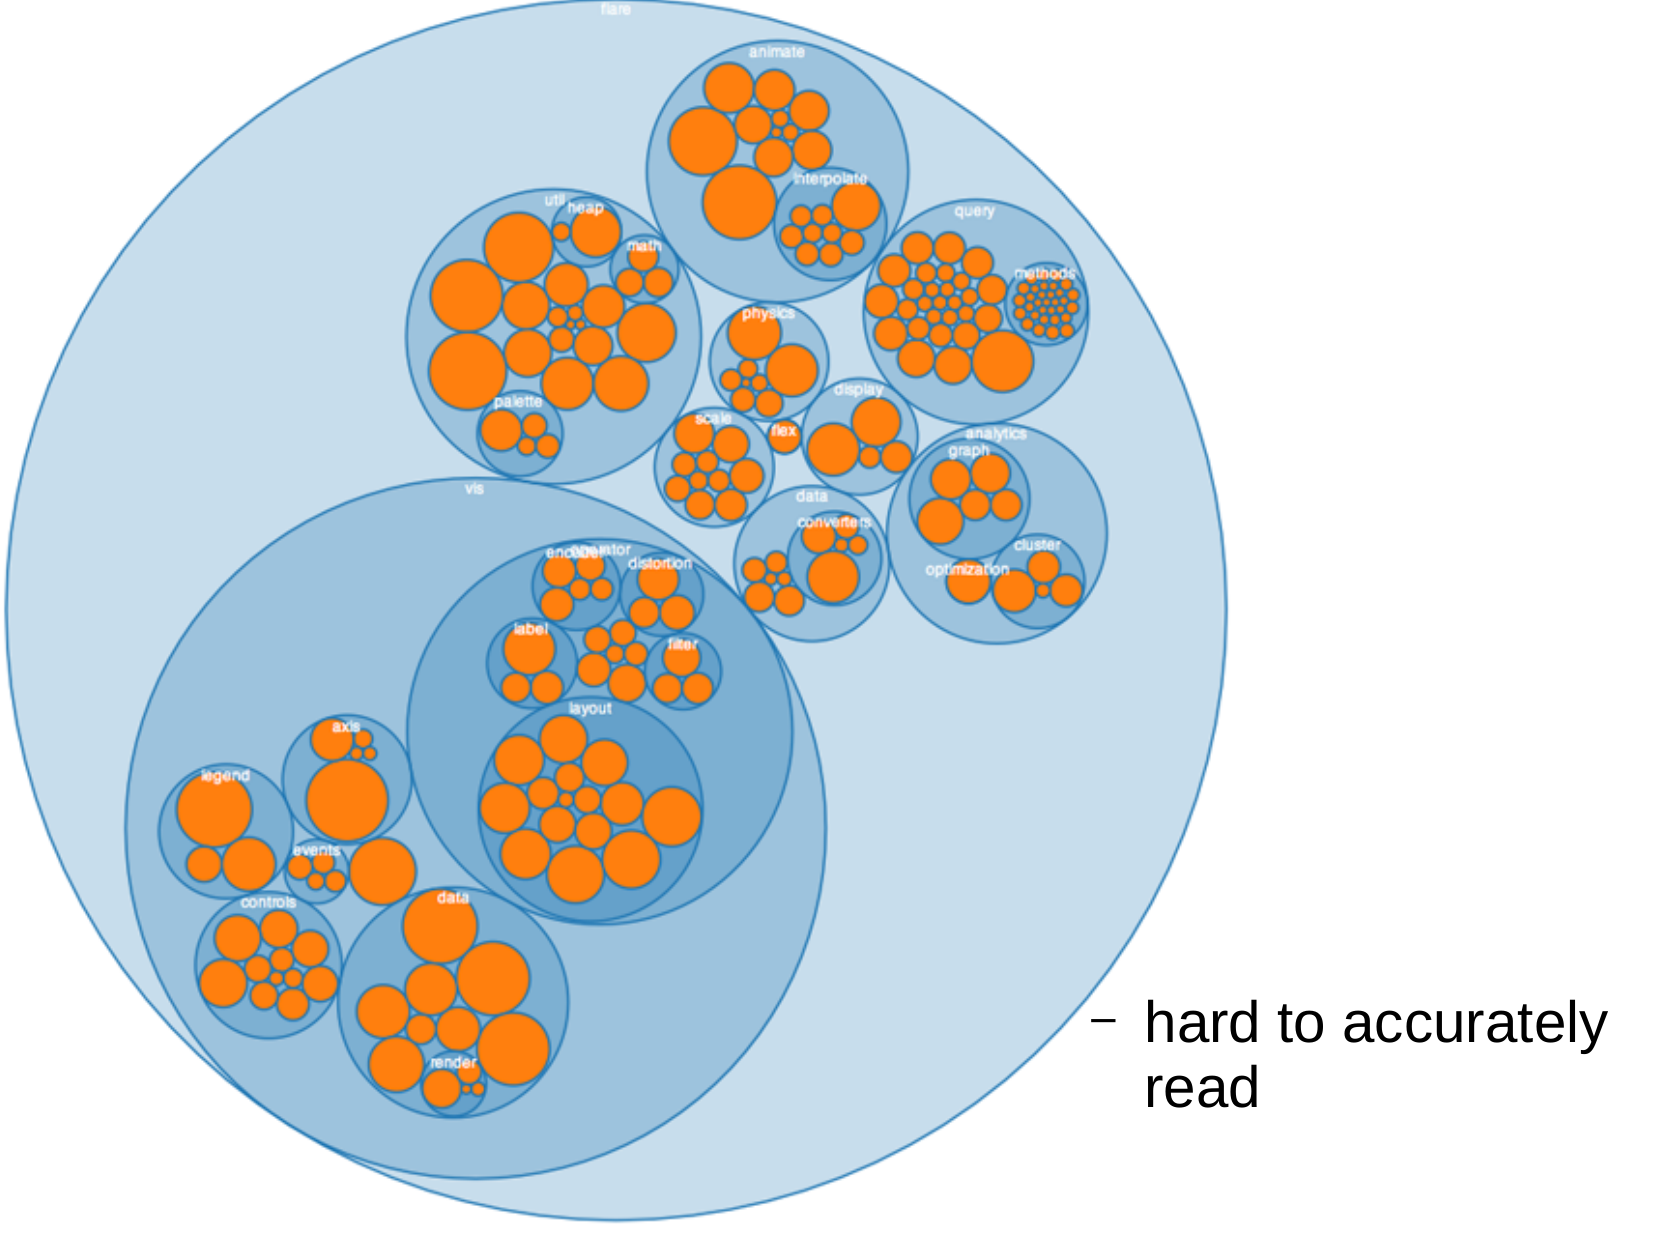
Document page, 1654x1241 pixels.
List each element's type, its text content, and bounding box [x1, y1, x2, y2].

picture [0, 0, 1236, 1233]
text_box hard to accurately read [1002, 990, 1654, 1121]
